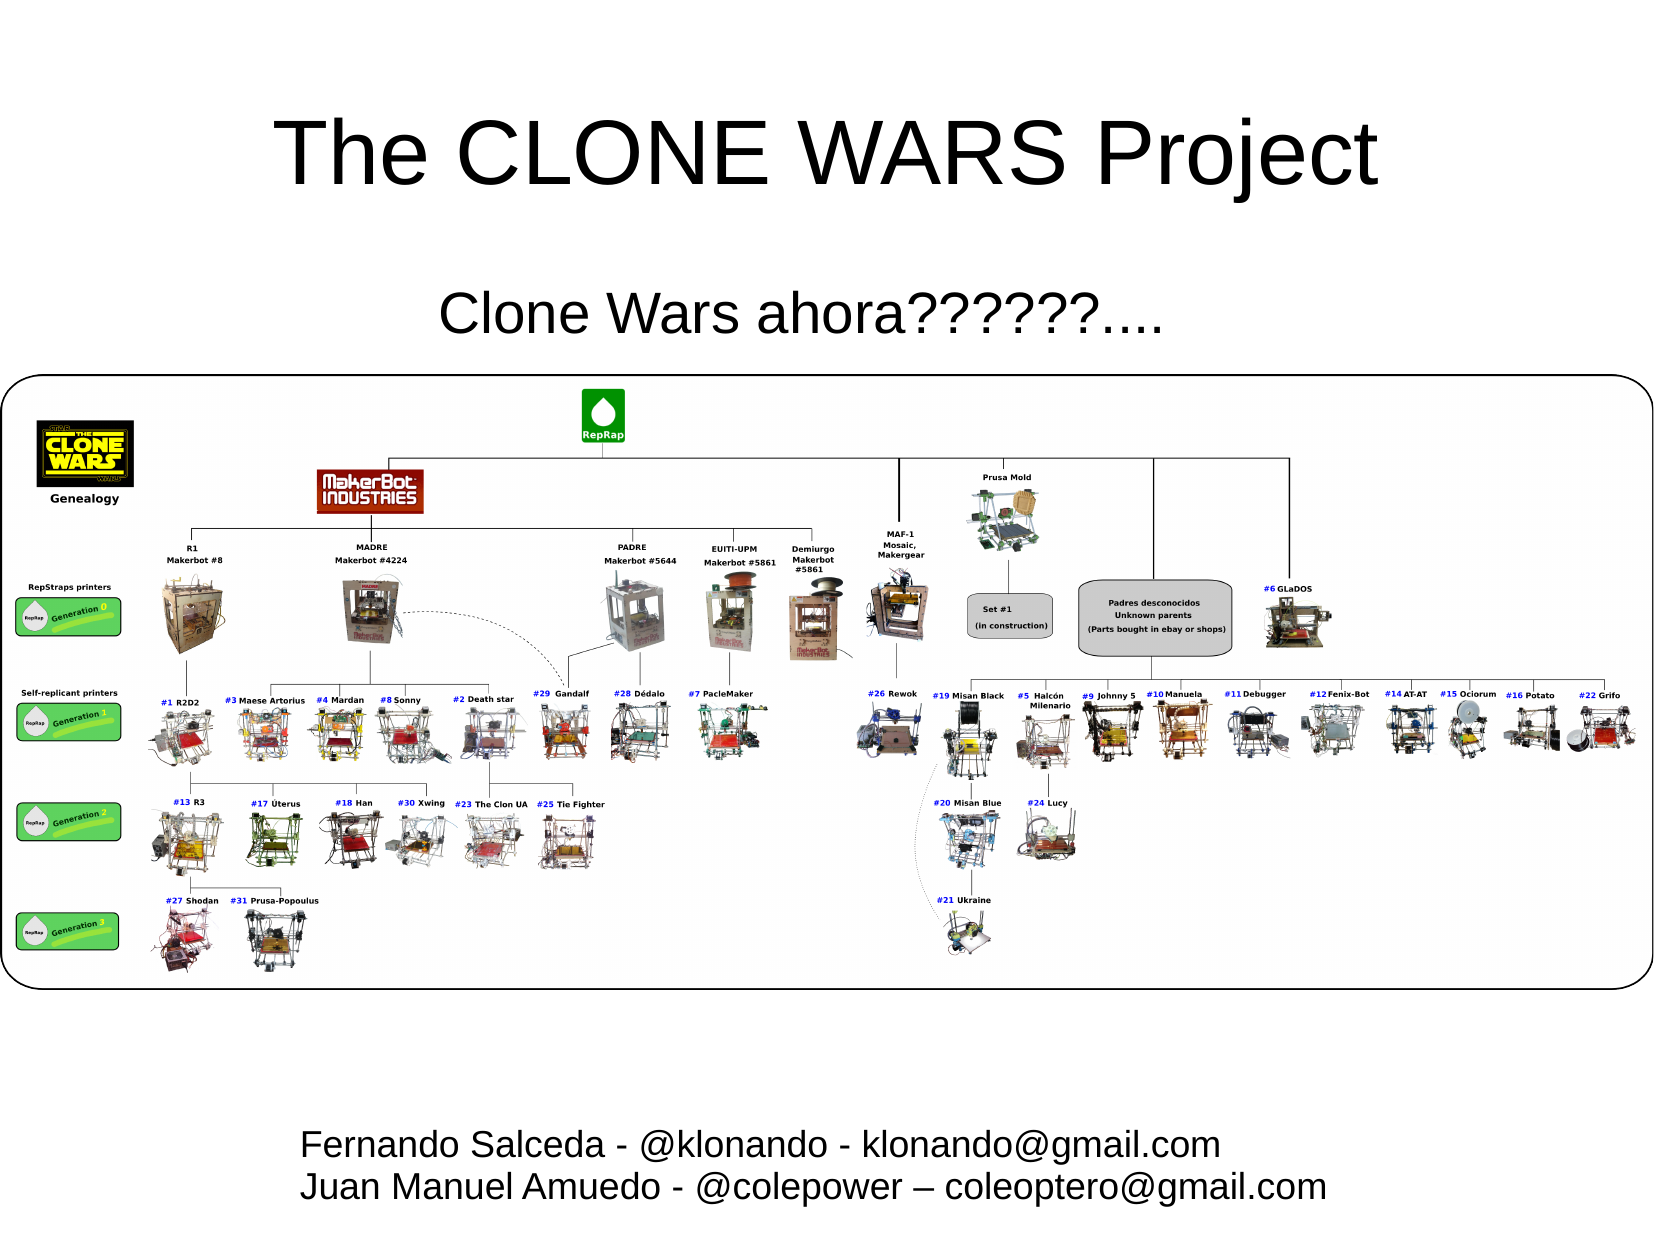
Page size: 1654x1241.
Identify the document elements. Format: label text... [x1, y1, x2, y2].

picture [0, 374, 1654, 991]
text_box Fernando Salceda - @klonando - klonando@gmail.com Juan Manuel Amuedo - @colepower – coleoptero@gmail.com [285, 1116, 1343, 1216]
title The CLONE WARS Project [82, 49, 1571, 257]
subtitle Clone Wars ahora??????.... [225, 270, 1381, 374]
